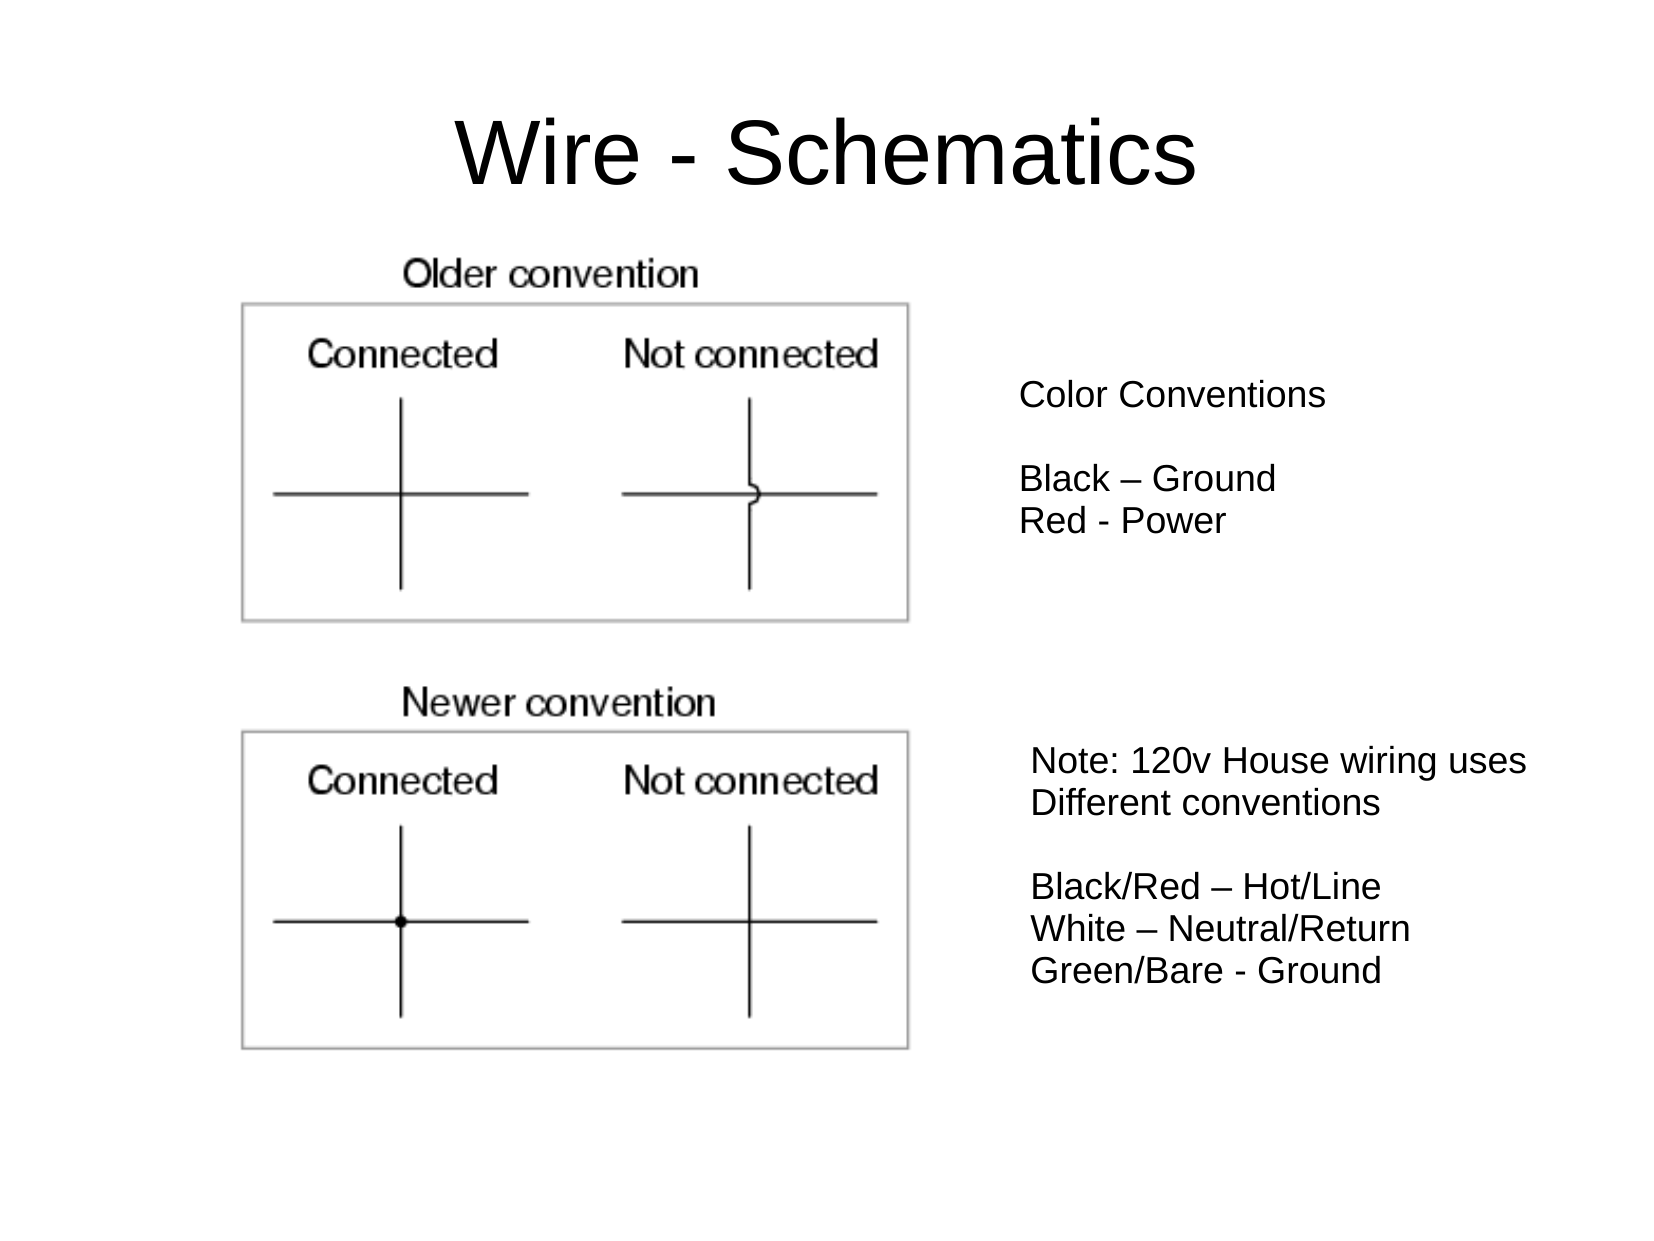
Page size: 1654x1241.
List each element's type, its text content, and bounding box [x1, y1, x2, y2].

text_box Color Conventions Black – Ground Red - Power [1003, 366, 1342, 549]
text_box Note: 120v House wiring uses Different conventions Black/Red – Hot/Line White – Neutral/Return Green/Bare - Ground [1015, 732, 1543, 1000]
picture [229, 250, 922, 1063]
title Wire - Schematics [82, 49, 1571, 257]
